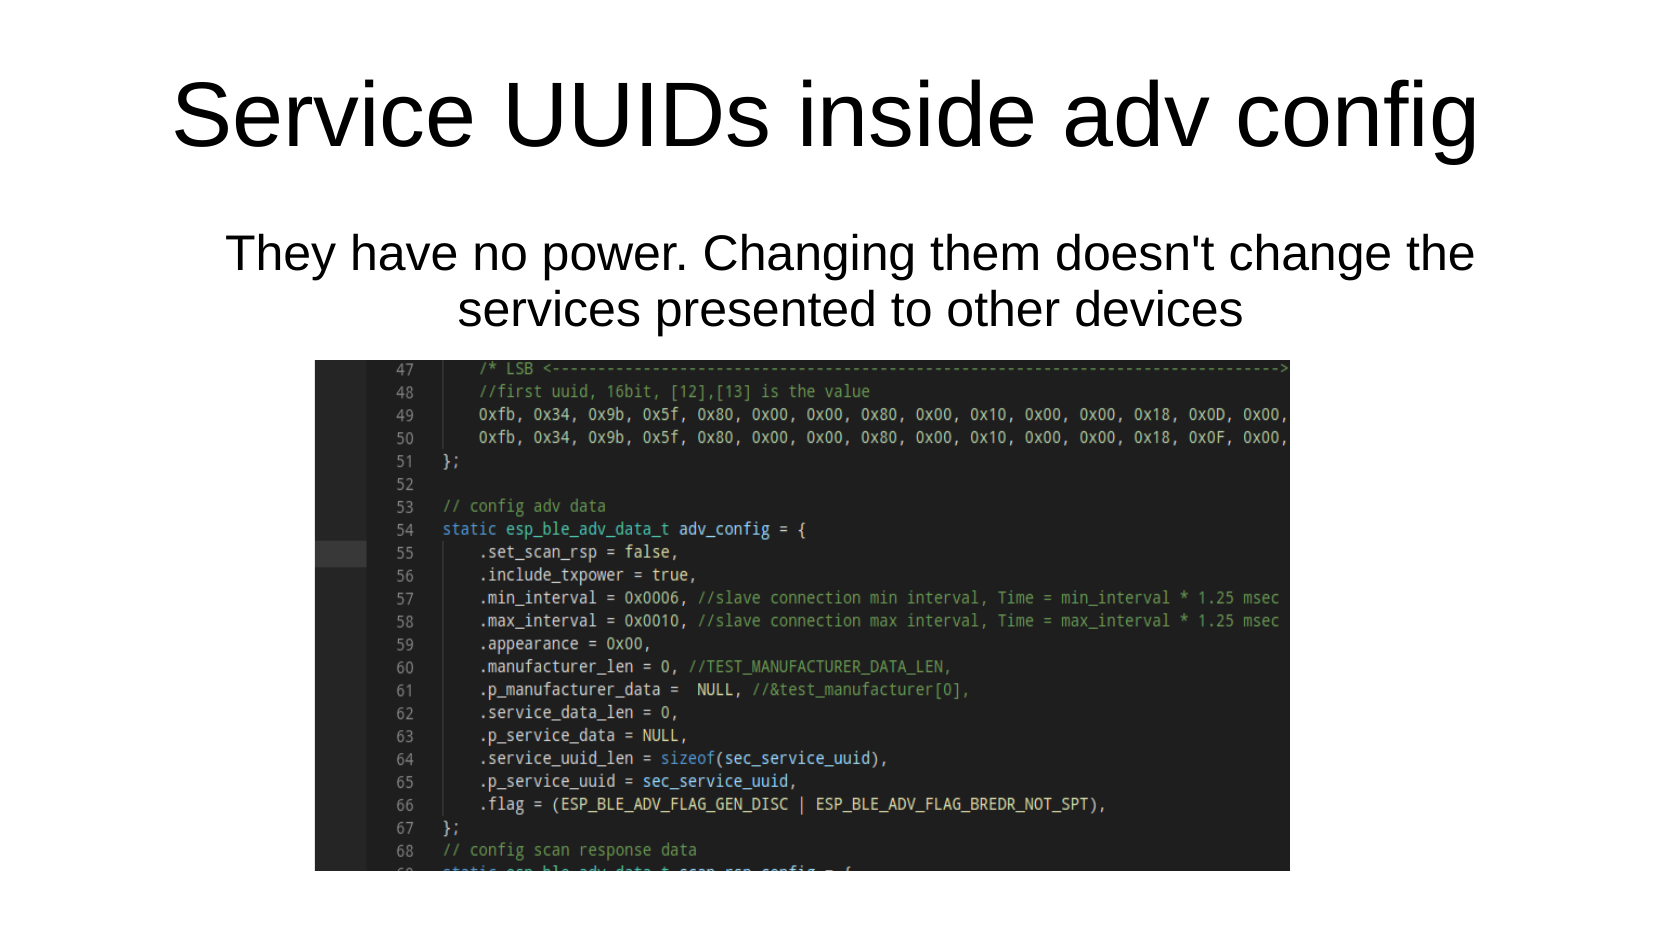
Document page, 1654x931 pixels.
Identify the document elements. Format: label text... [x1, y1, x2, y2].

title Service UUIDs inside adv config [82, 37, 1571, 193]
list They have no power. Changing them doesn't change the services presented to other devices [90, 225, 1541, 391]
picture [314, 360, 1291, 871]
